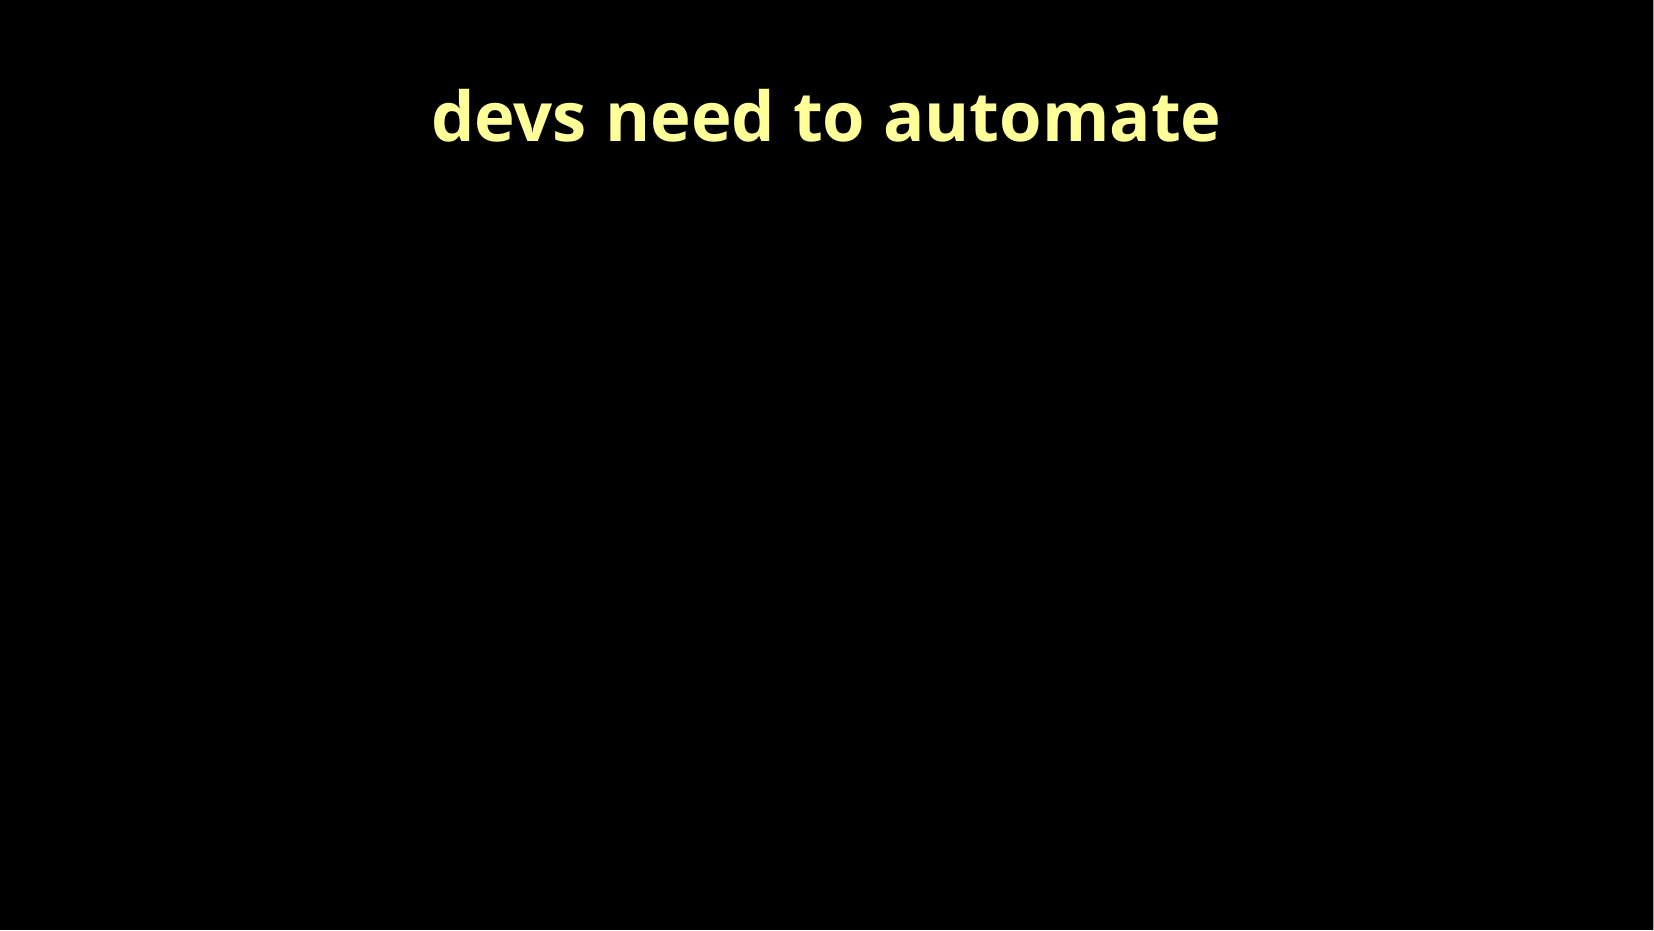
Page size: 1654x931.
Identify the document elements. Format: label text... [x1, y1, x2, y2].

title devs need to automate [82, 37, 1571, 193]
